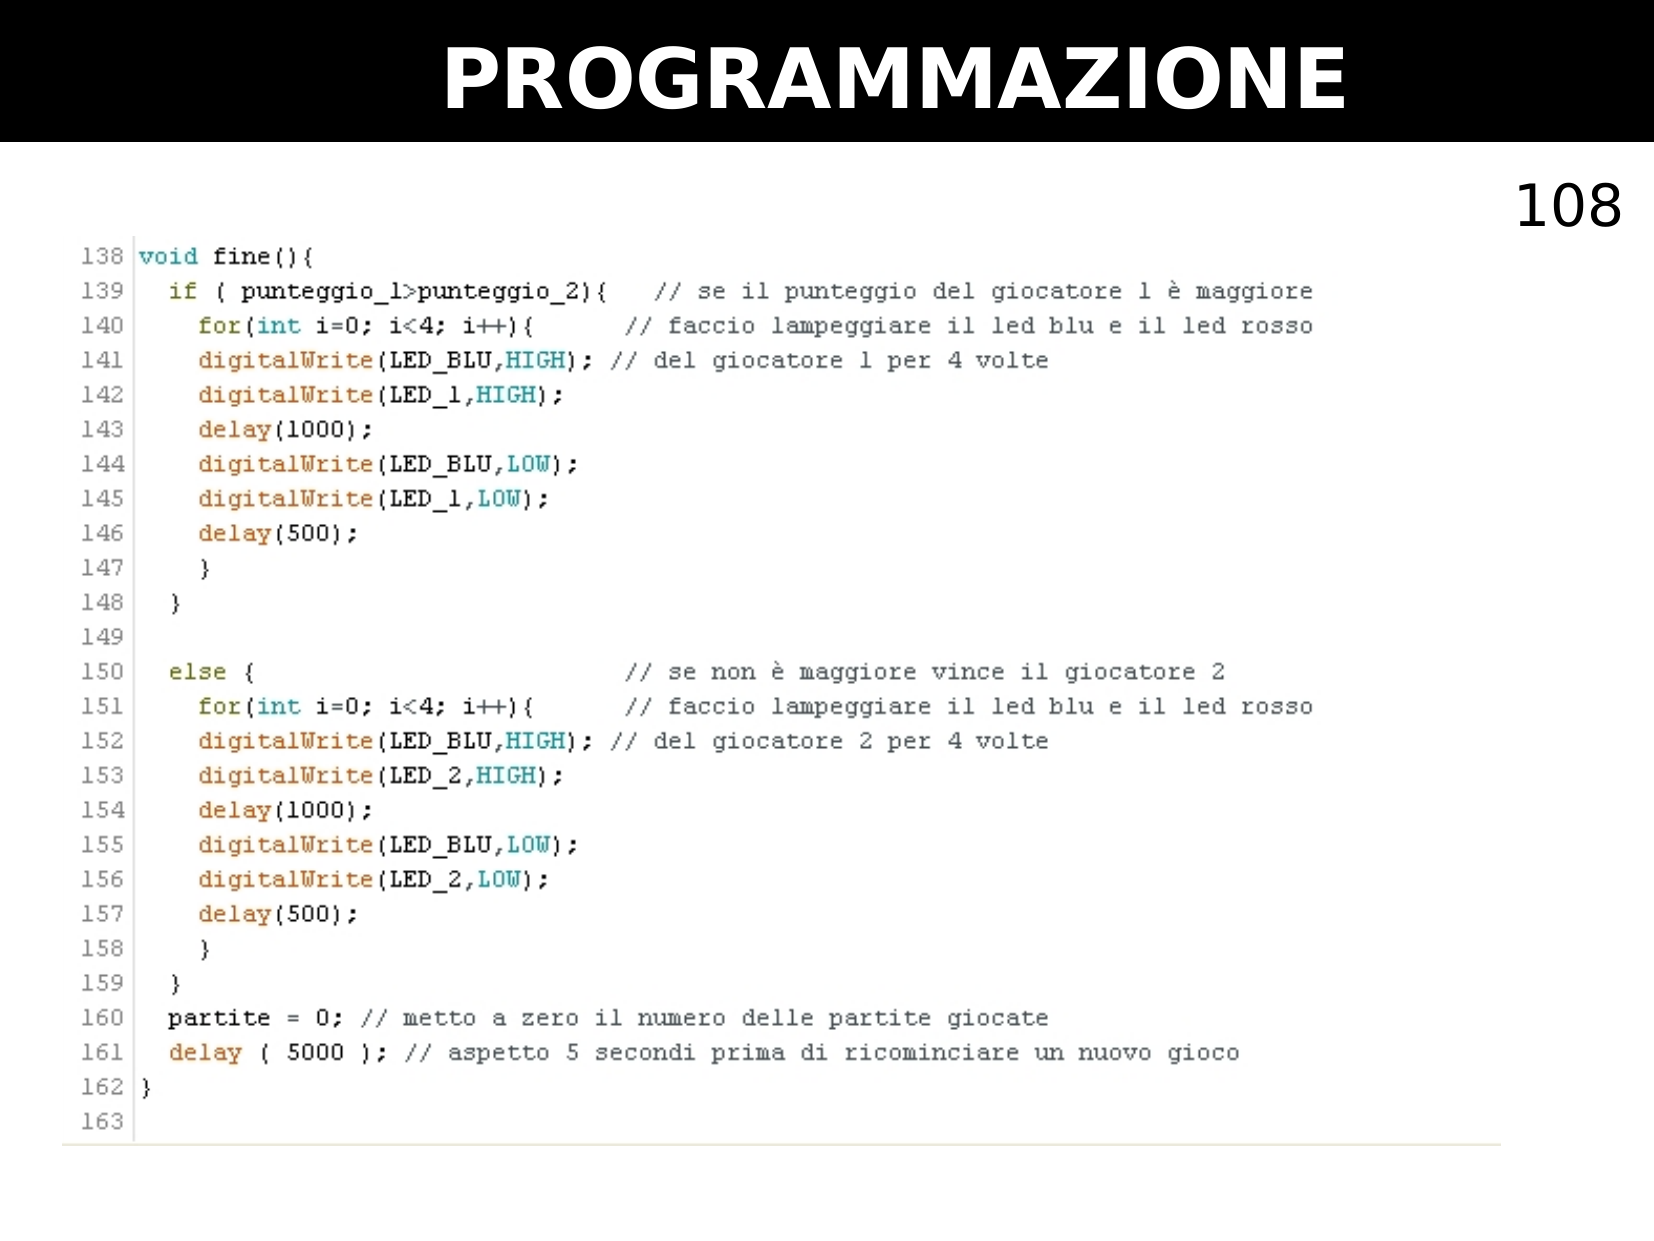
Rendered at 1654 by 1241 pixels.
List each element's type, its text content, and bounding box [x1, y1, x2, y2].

text_box [0, 0, 1654, 142]
text_box 108 [1498, 165, 1640, 249]
text_box PROGRAMMAZIONE [425, 23, 1366, 136]
picture [62, 236, 1501, 1146]
